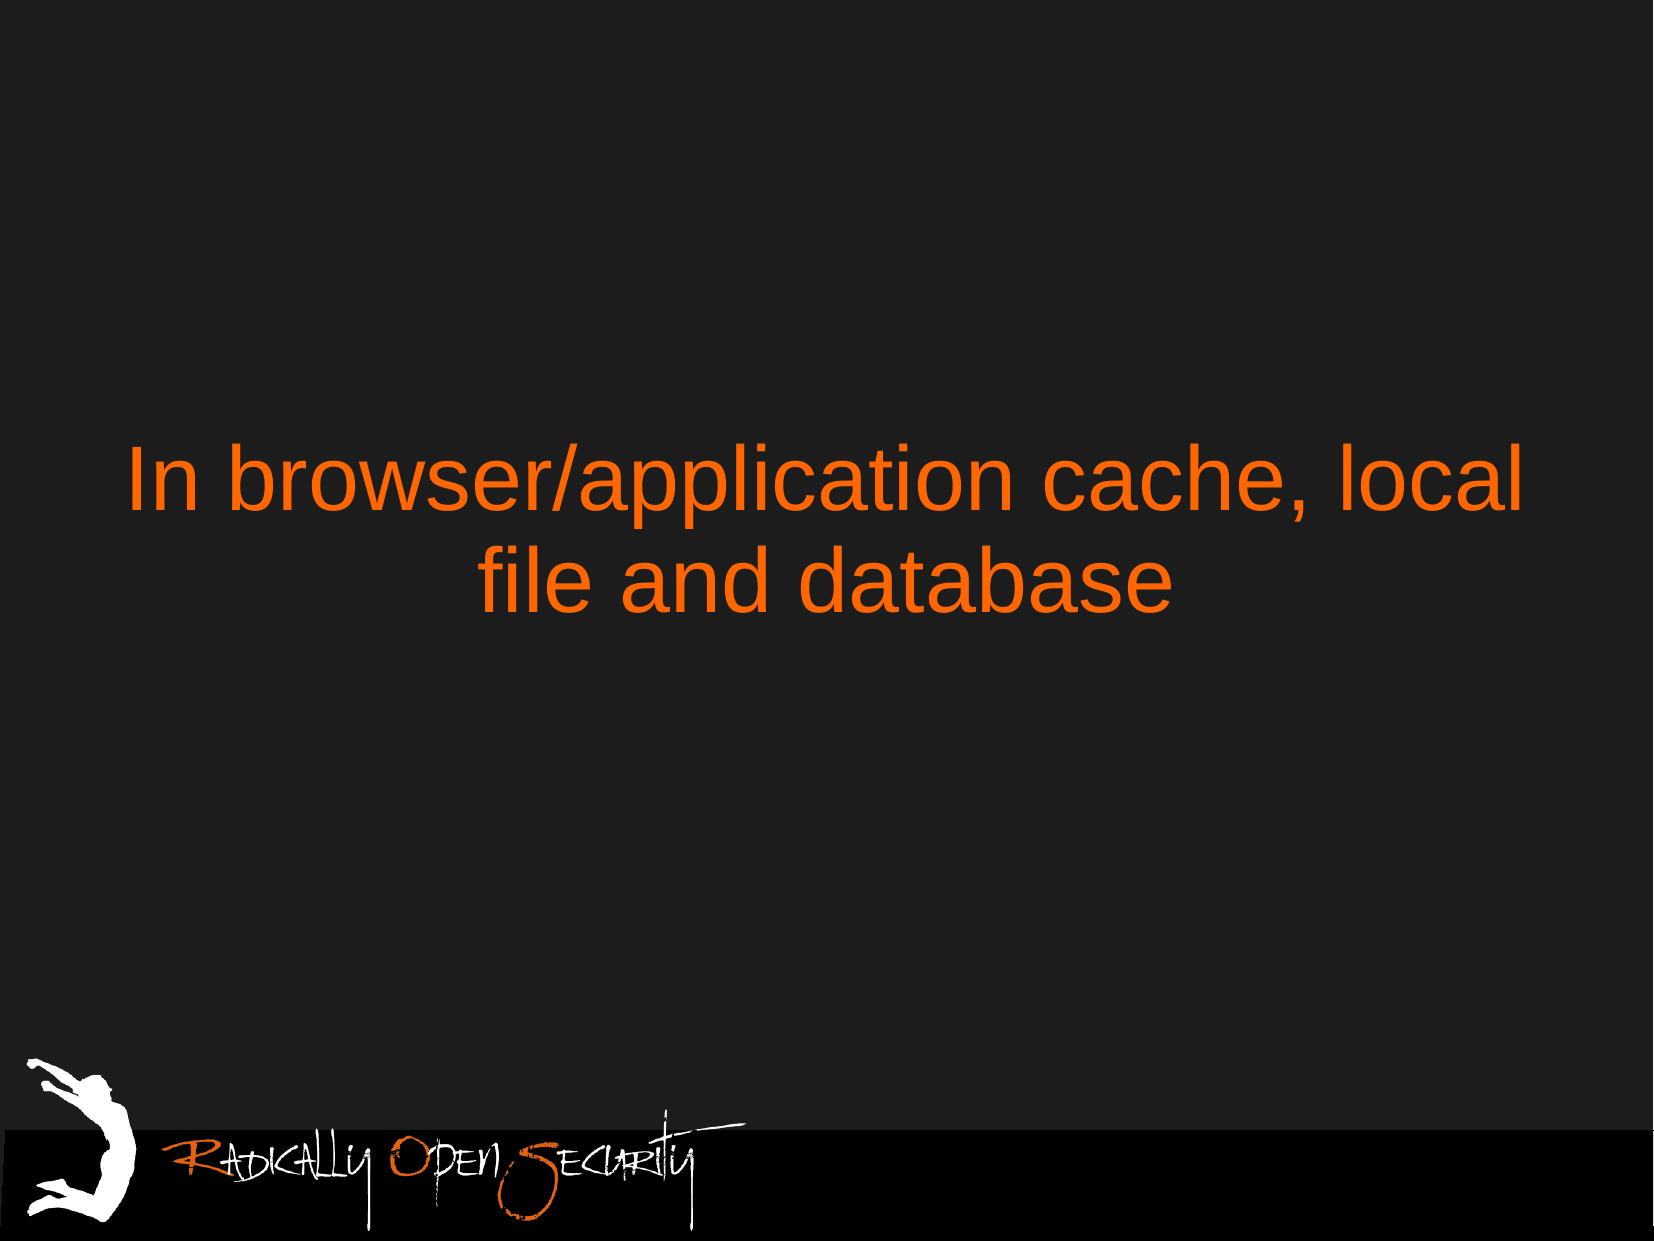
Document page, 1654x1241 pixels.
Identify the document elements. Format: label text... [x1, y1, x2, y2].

picture [0, 1022, 778, 1241]
subtitle In browser/application cache, local file and database [82, 49, 1571, 1010]
